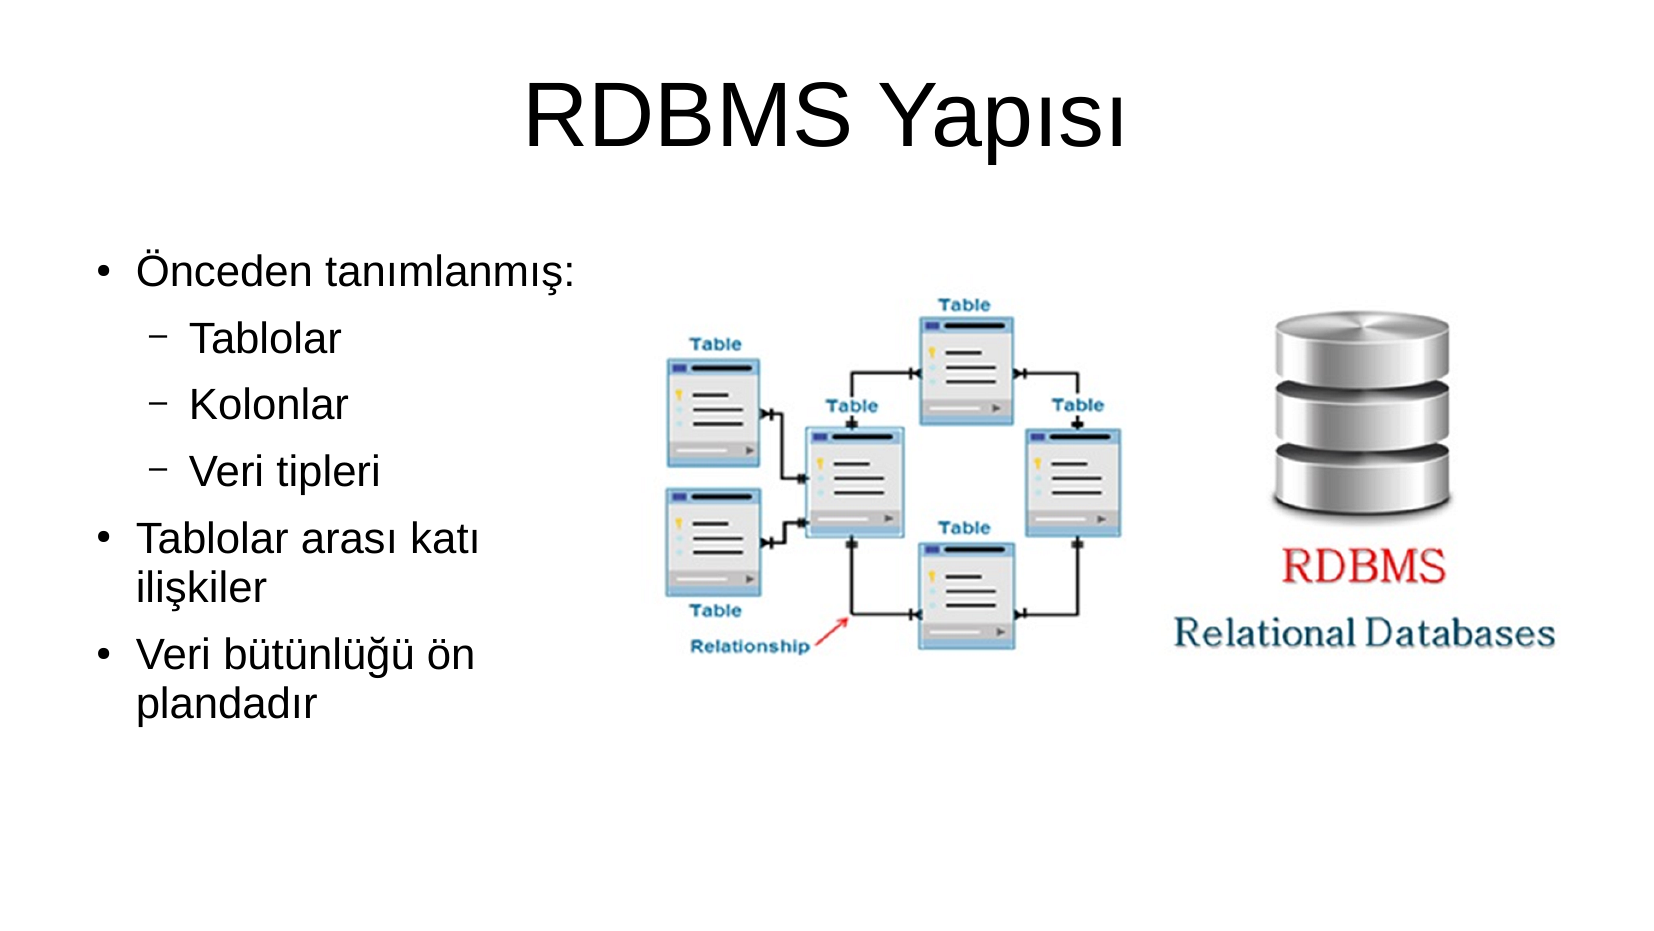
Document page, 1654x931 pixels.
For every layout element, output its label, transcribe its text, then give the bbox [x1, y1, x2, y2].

title RDBMS Yapısı [82, 37, 1571, 193]
picture [599, 263, 1625, 691]
list Önceden tanımlanmış: Tablolar Kolonlar Veri tipleri Tablolar arası katı ilişkiler Veri bütünlüğü ön plandadır [82, 247, 621, 739]
